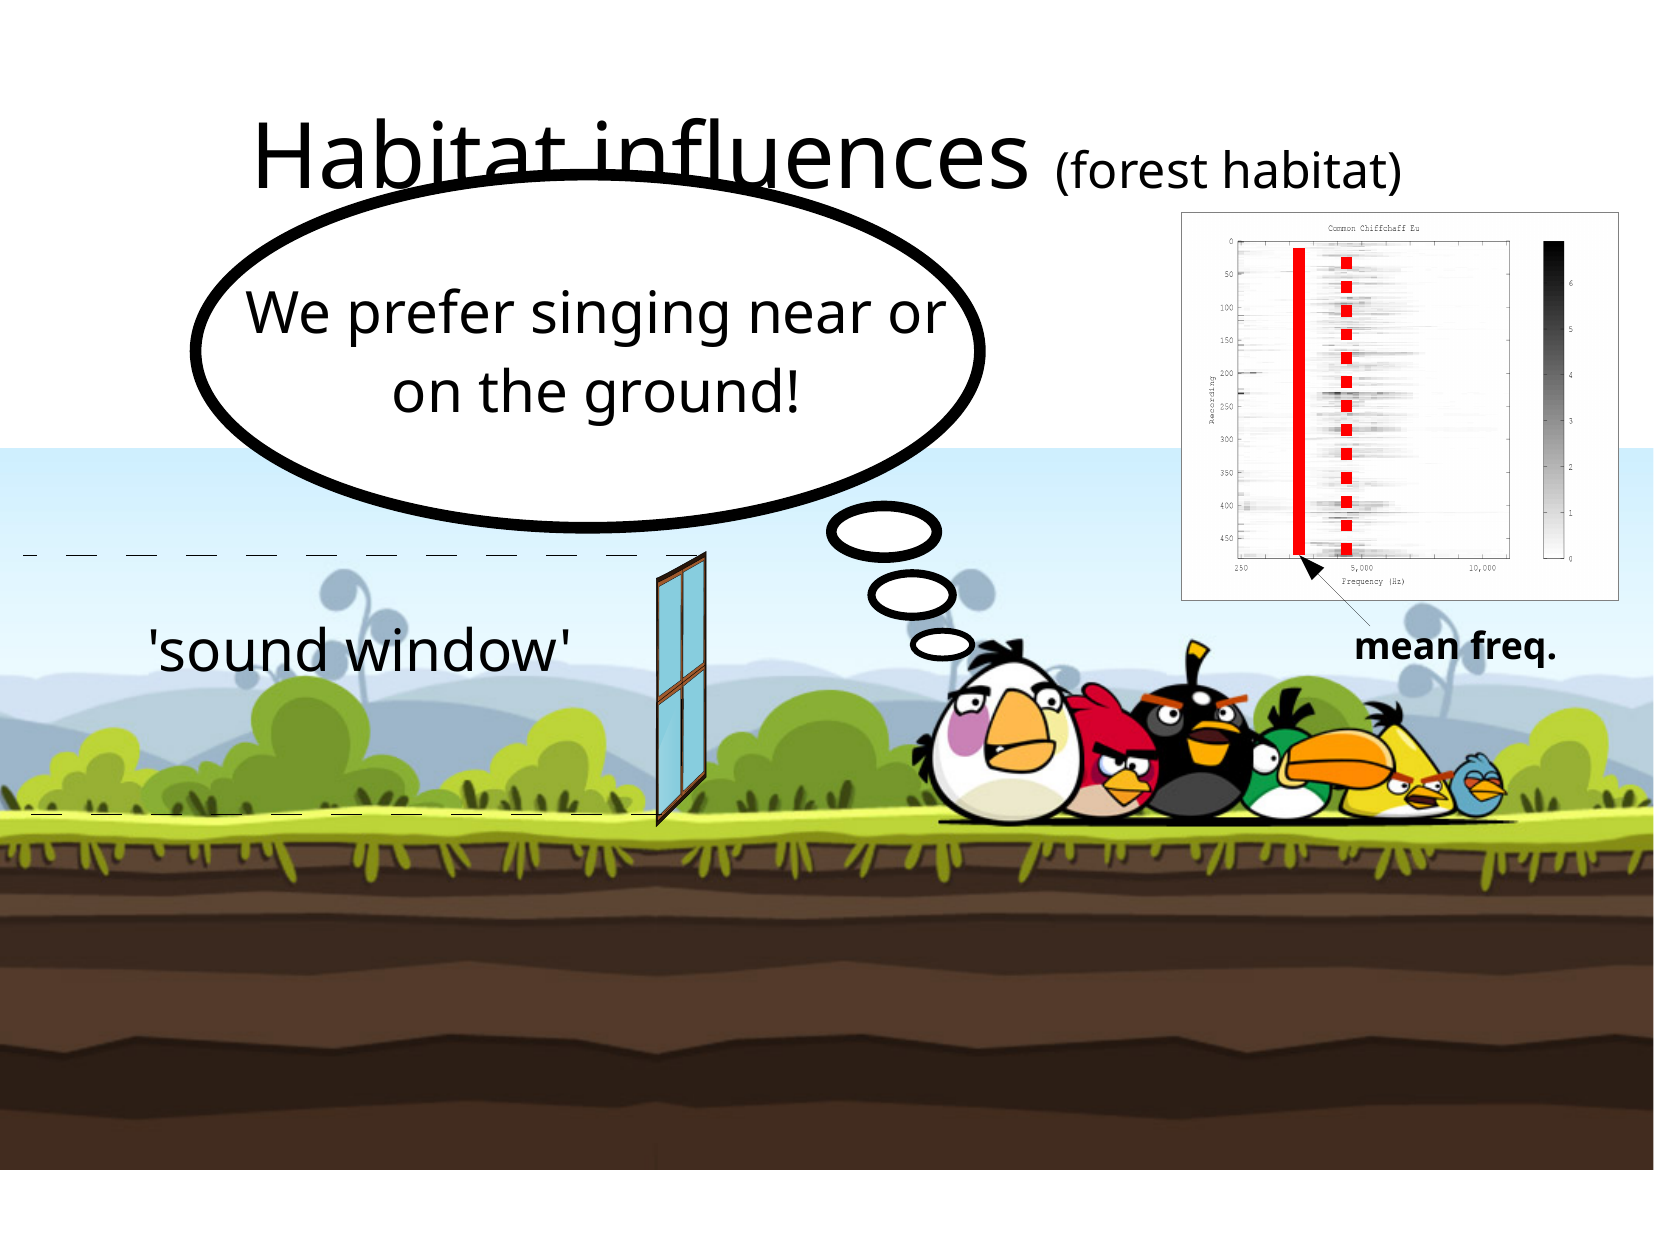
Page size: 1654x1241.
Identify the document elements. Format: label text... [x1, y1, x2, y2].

title 'sound window' [82, 604, 638, 695]
title Habitat influences (forest habitat) [82, 49, 1571, 212]
text_box mean freq. [1339, 611, 1607, 686]
picture [0, 128, 1654, 1170]
title We prefer singing near or on the ground! [224, 214, 969, 487]
